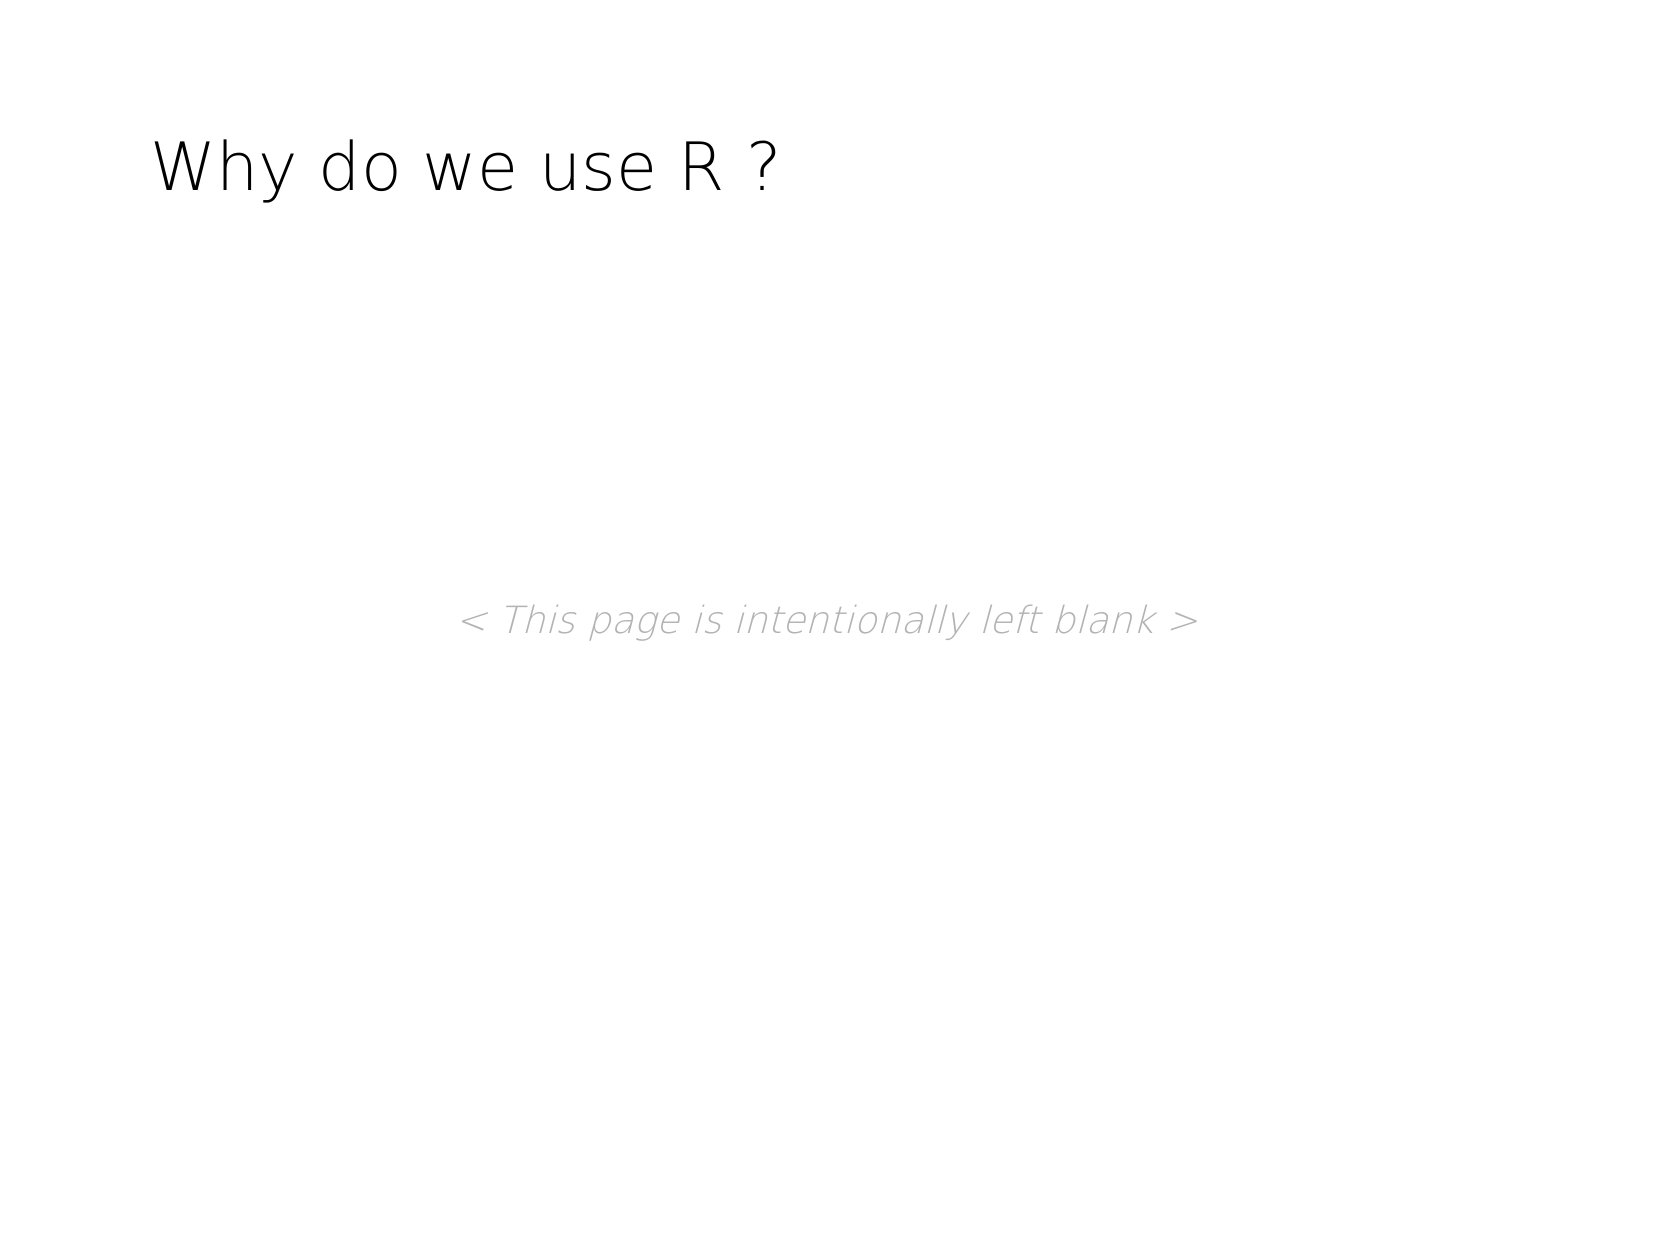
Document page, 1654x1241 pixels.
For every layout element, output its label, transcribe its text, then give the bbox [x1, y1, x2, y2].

subtitle Why do we use R ? [150, 0, 1639, 335]
text_box < This page is intentionally left blank > [91, 452, 1563, 788]
